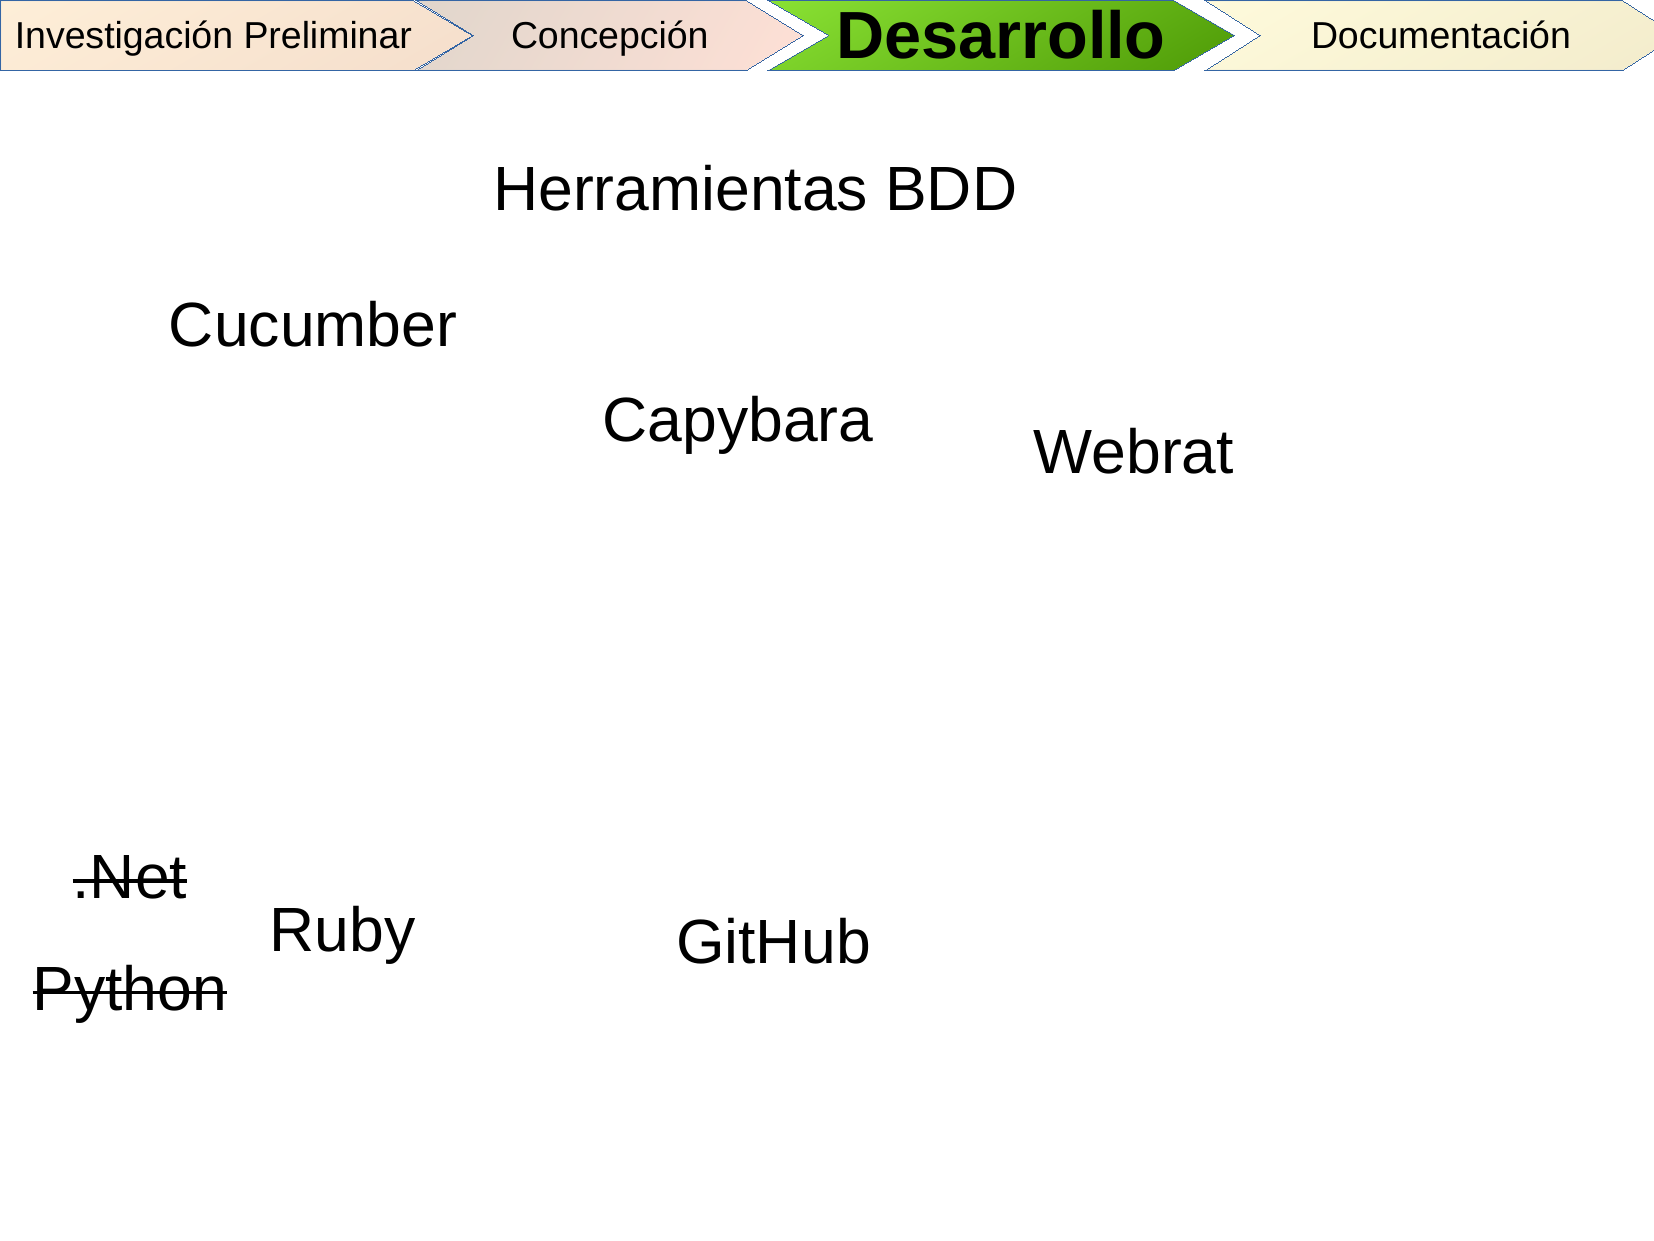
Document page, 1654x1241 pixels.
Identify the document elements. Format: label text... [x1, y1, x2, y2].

title .Net [23, 826, 237, 928]
text_box Investigación Preliminar [0, 0, 473, 71]
text_box Desarrollo [767, 0, 1235, 71]
text_box Documentación [1204, 0, 1654, 71]
title GitHub [484, 885, 1063, 999]
title Herramientas BDD [460, 129, 1052, 249]
title Webrat [1027, 407, 1241, 497]
title Capybara [566, 366, 910, 473]
text_box Concepción [415, 0, 804, 71]
title Python [23, 938, 237, 1040]
title Ruby [236, 879, 449, 981]
title Cucumber [141, 271, 485, 378]
